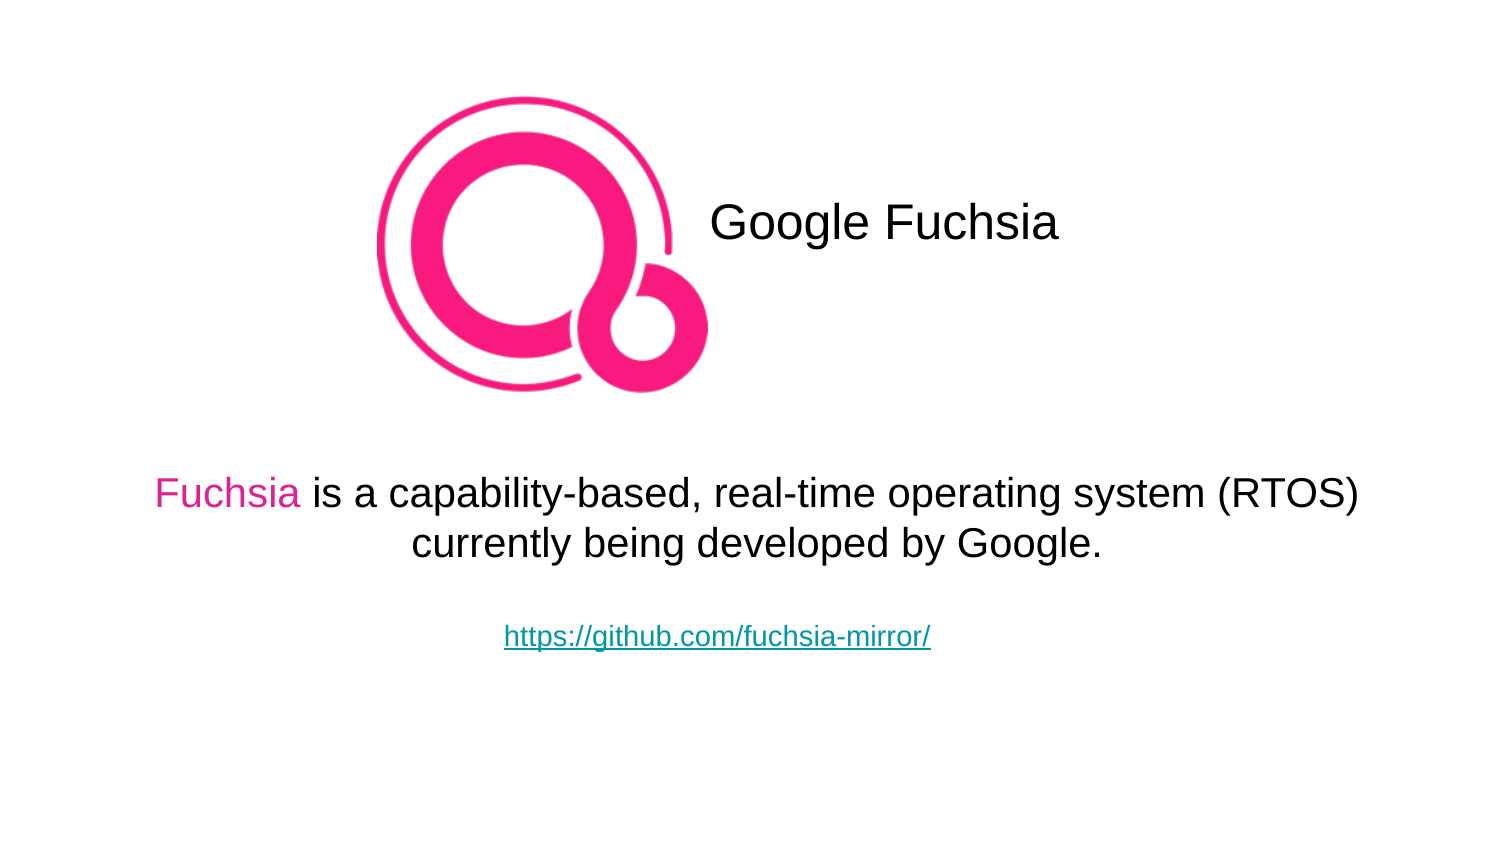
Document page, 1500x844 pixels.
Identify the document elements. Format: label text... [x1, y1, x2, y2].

text_box Google Fuchsia [694, 174, 1086, 315]
text_box https://github.com/fuchsia-mirror/ [488, 602, 1012, 743]
text_box Fuchsia is a capability-based, real-time operating system (RTOS) currently being developed by Google. [94, 450, 1420, 652]
picture [377, 79, 708, 410]
